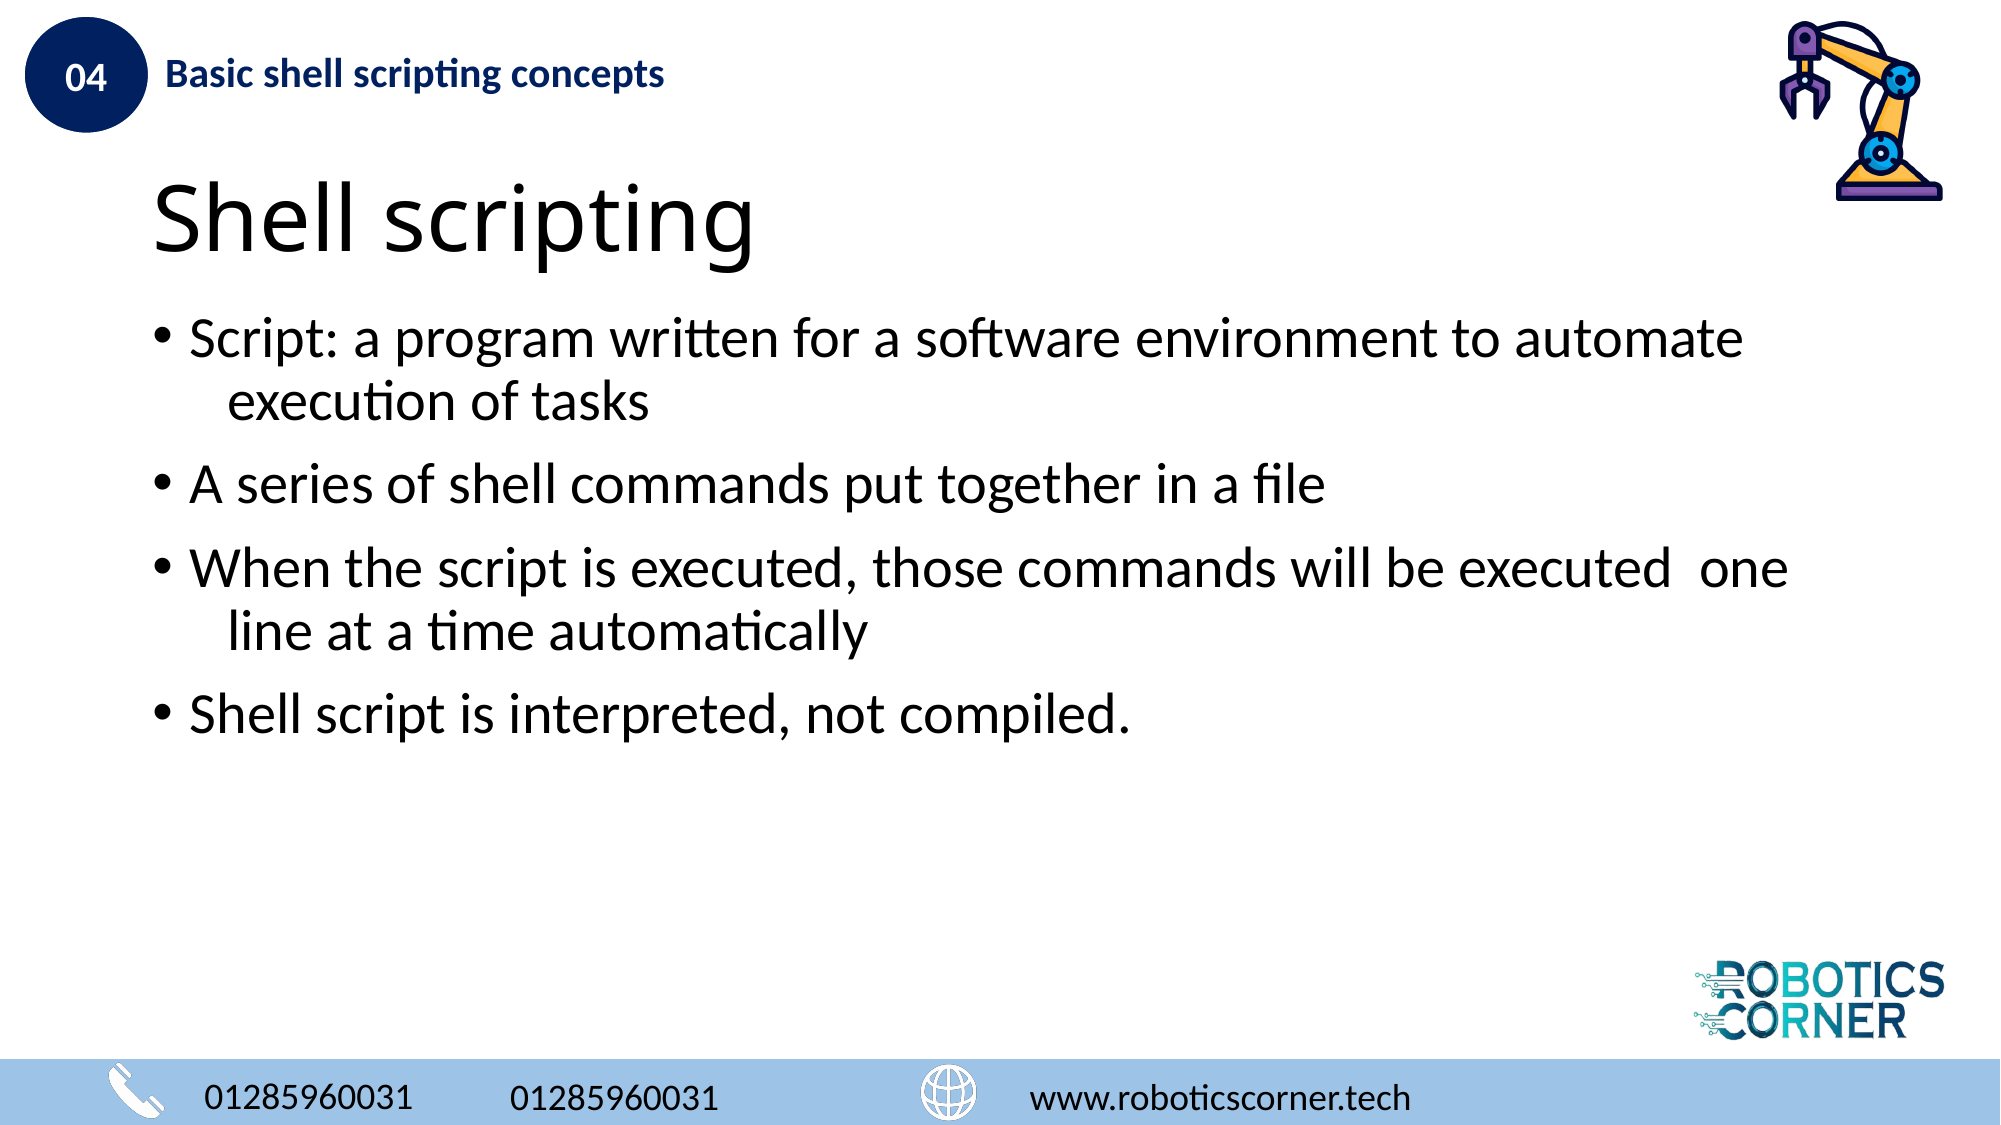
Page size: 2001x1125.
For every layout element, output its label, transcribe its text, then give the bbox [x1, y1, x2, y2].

text_box 04 [22, 14, 150, 136]
text_box 01285960031 [495, 1064, 827, 1125]
text_box [981, 1059, 1680, 1125]
text_box 01285960031 [189, 1064, 495, 1125]
picture [1680, 859, 1953, 1125]
picture [915, 1059, 981, 1125]
text_box Basic shell scripting concepts [150, 38, 705, 154]
list Script: a program written for a software environment to automate execution of tasks A series of shell commands put together in a file When the script is executed, those commands will be executed one line at a time automatically Shell script is interpreted, not compiled. [137, 299, 1863, 1014]
title Shell scripting [137, 112, 1863, 299]
text_box www.roboticscorner.tech [1014, 1065, 1546, 1125]
picture [103, 1057, 170, 1124]
picture [1771, 21, 1951, 201]
text_box [0, 1059, 915, 1125]
text_box [1953, 1059, 2000, 1125]
